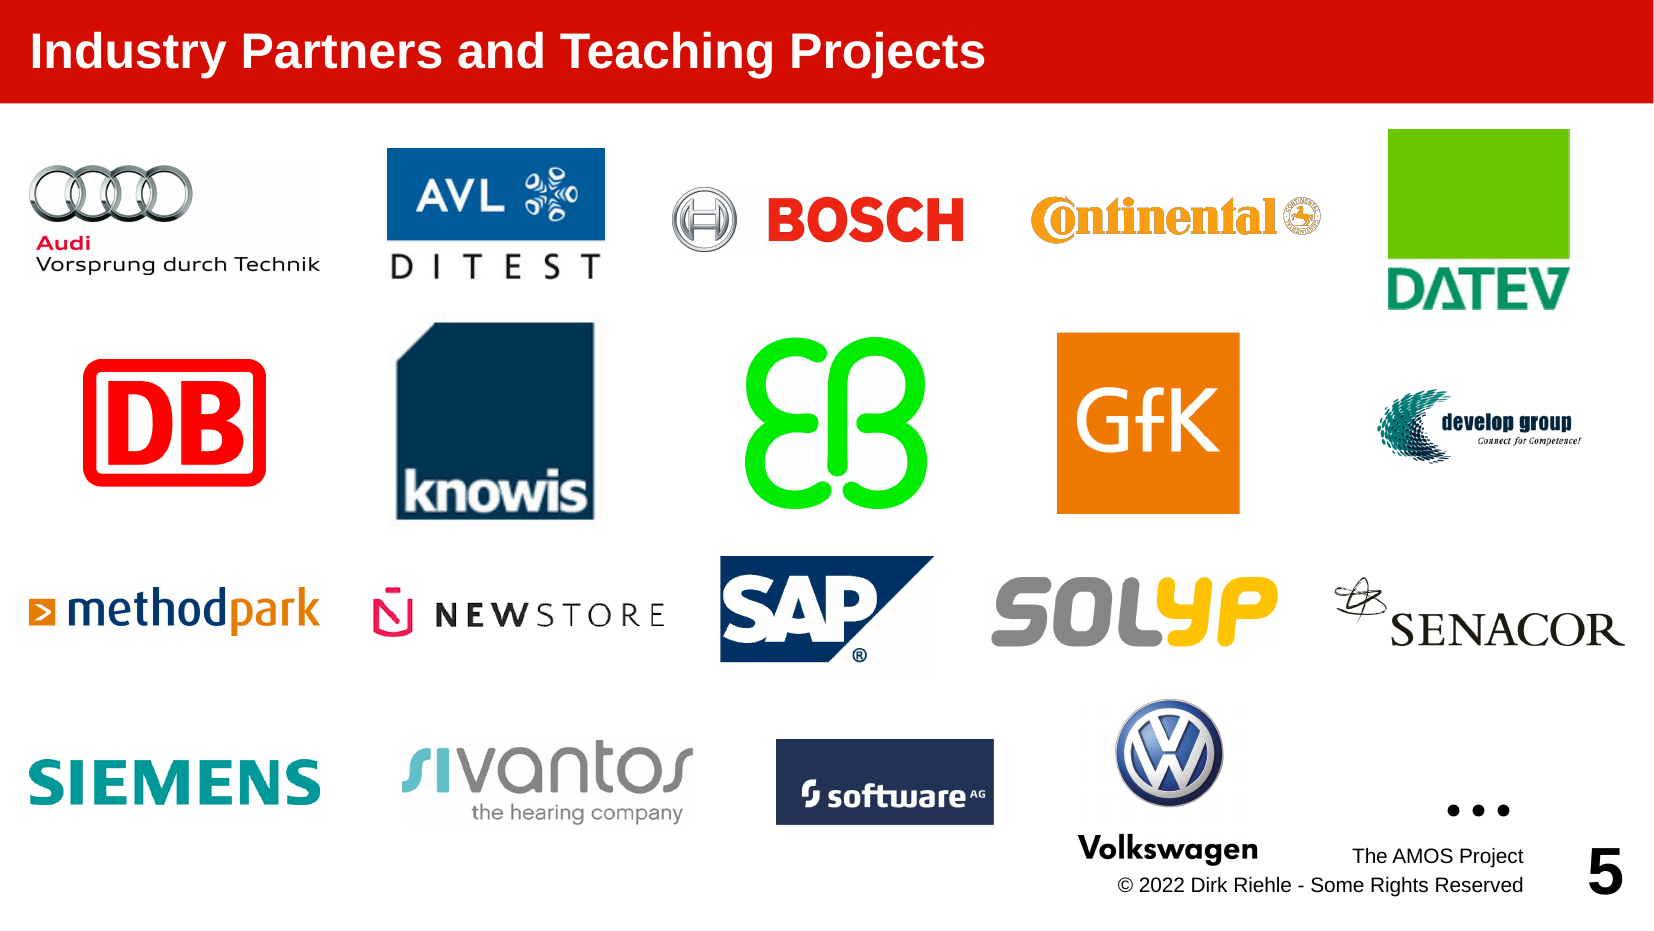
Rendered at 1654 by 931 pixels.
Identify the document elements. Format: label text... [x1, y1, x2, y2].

picture [373, 587, 664, 637]
picture [1076, 698, 1258, 866]
picture [1388, 129, 1570, 310]
picture [989, 575, 1280, 649]
picture [1334, 577, 1625, 646]
picture [29, 165, 320, 275]
picture [1057, 332, 1240, 514]
picture [672, 187, 963, 253]
picture [1370, 371, 1588, 481]
picture [1030, 195, 1321, 244]
picture [83, 359, 266, 487]
picture [29, 759, 320, 806]
picture [745, 337, 927, 509]
picture [718, 548, 936, 676]
picture [29, 587, 320, 636]
picture [402, 740, 693, 825]
picture [776, 739, 994, 826]
text_box ... [1341, 691, 1617, 873]
title Industry Partners and Teaching Projects [0, 0, 1654, 104]
picture [389, 312, 608, 531]
picture [387, 148, 605, 292]
